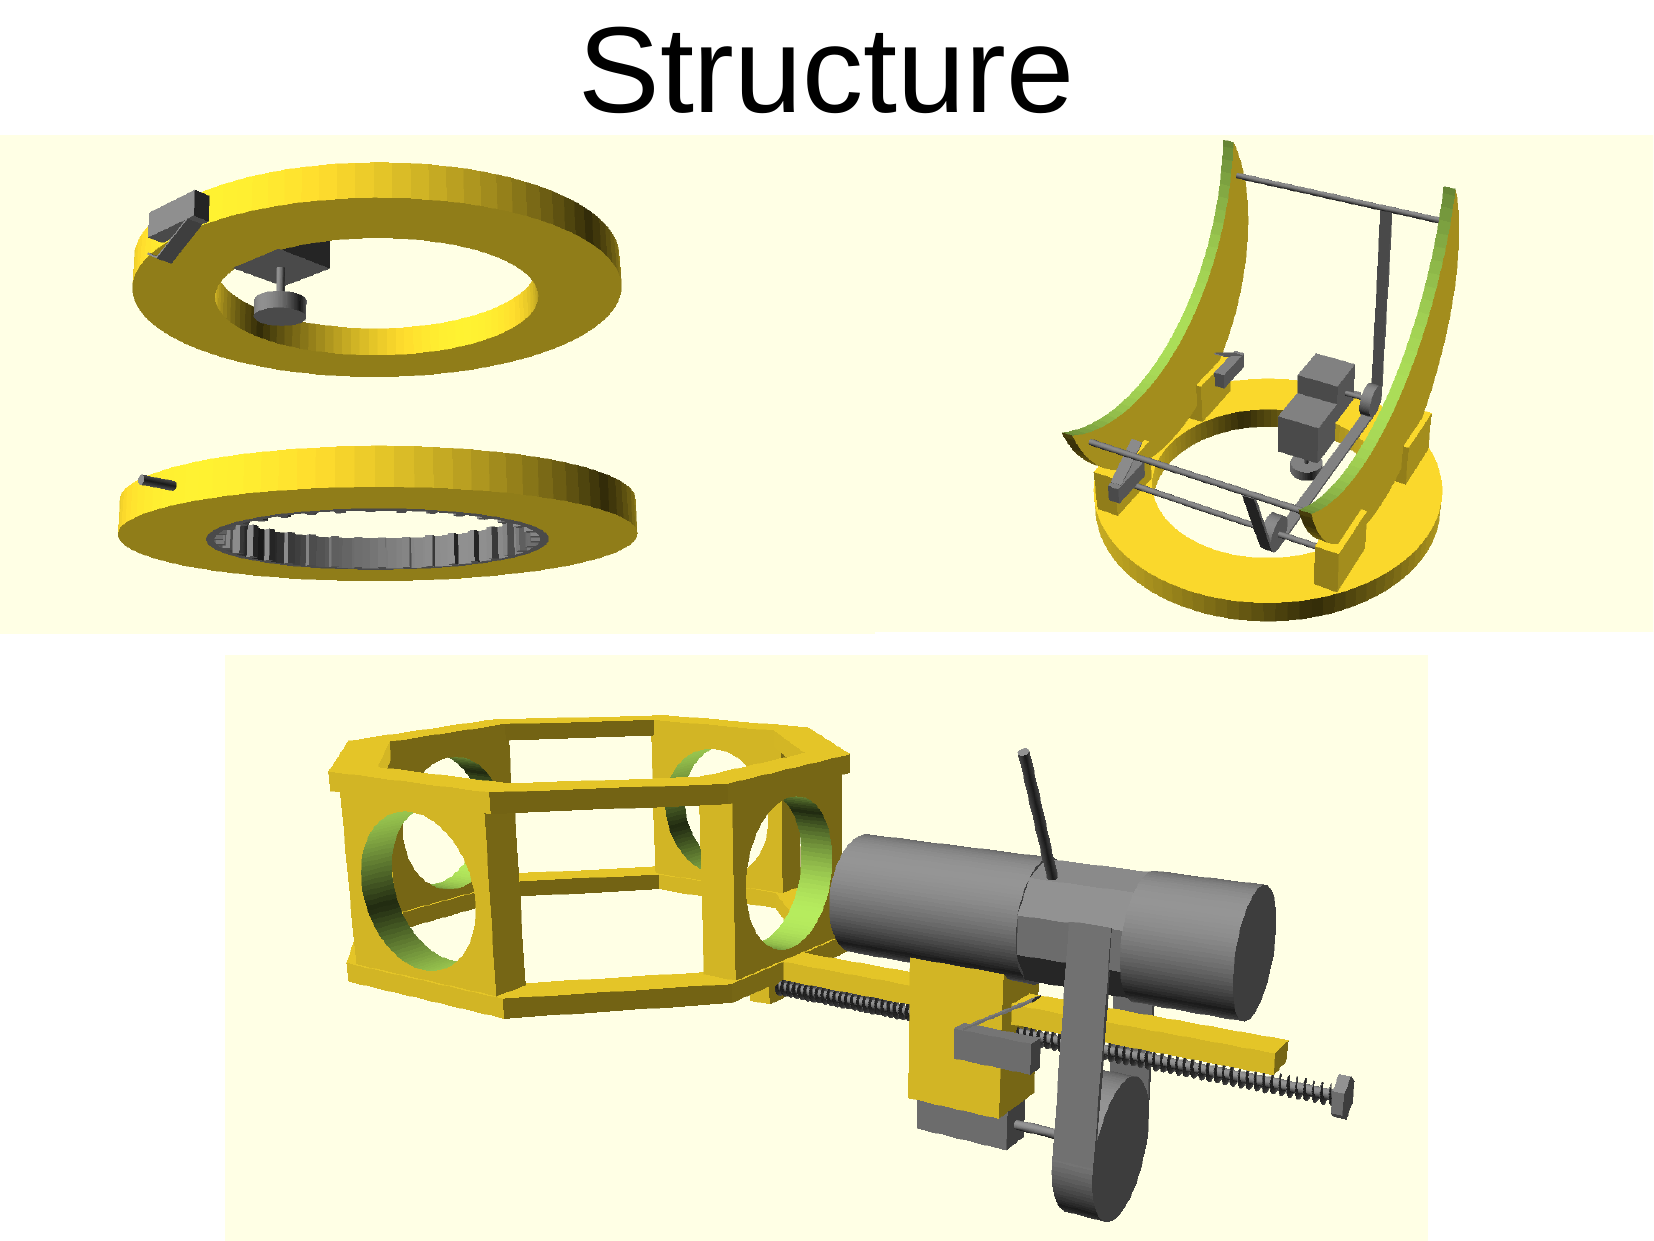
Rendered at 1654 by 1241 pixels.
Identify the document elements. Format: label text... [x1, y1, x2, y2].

picture [225, 655, 1428, 1241]
picture [0, 135, 1654, 634]
title Structure [82, 0, 1571, 135]
